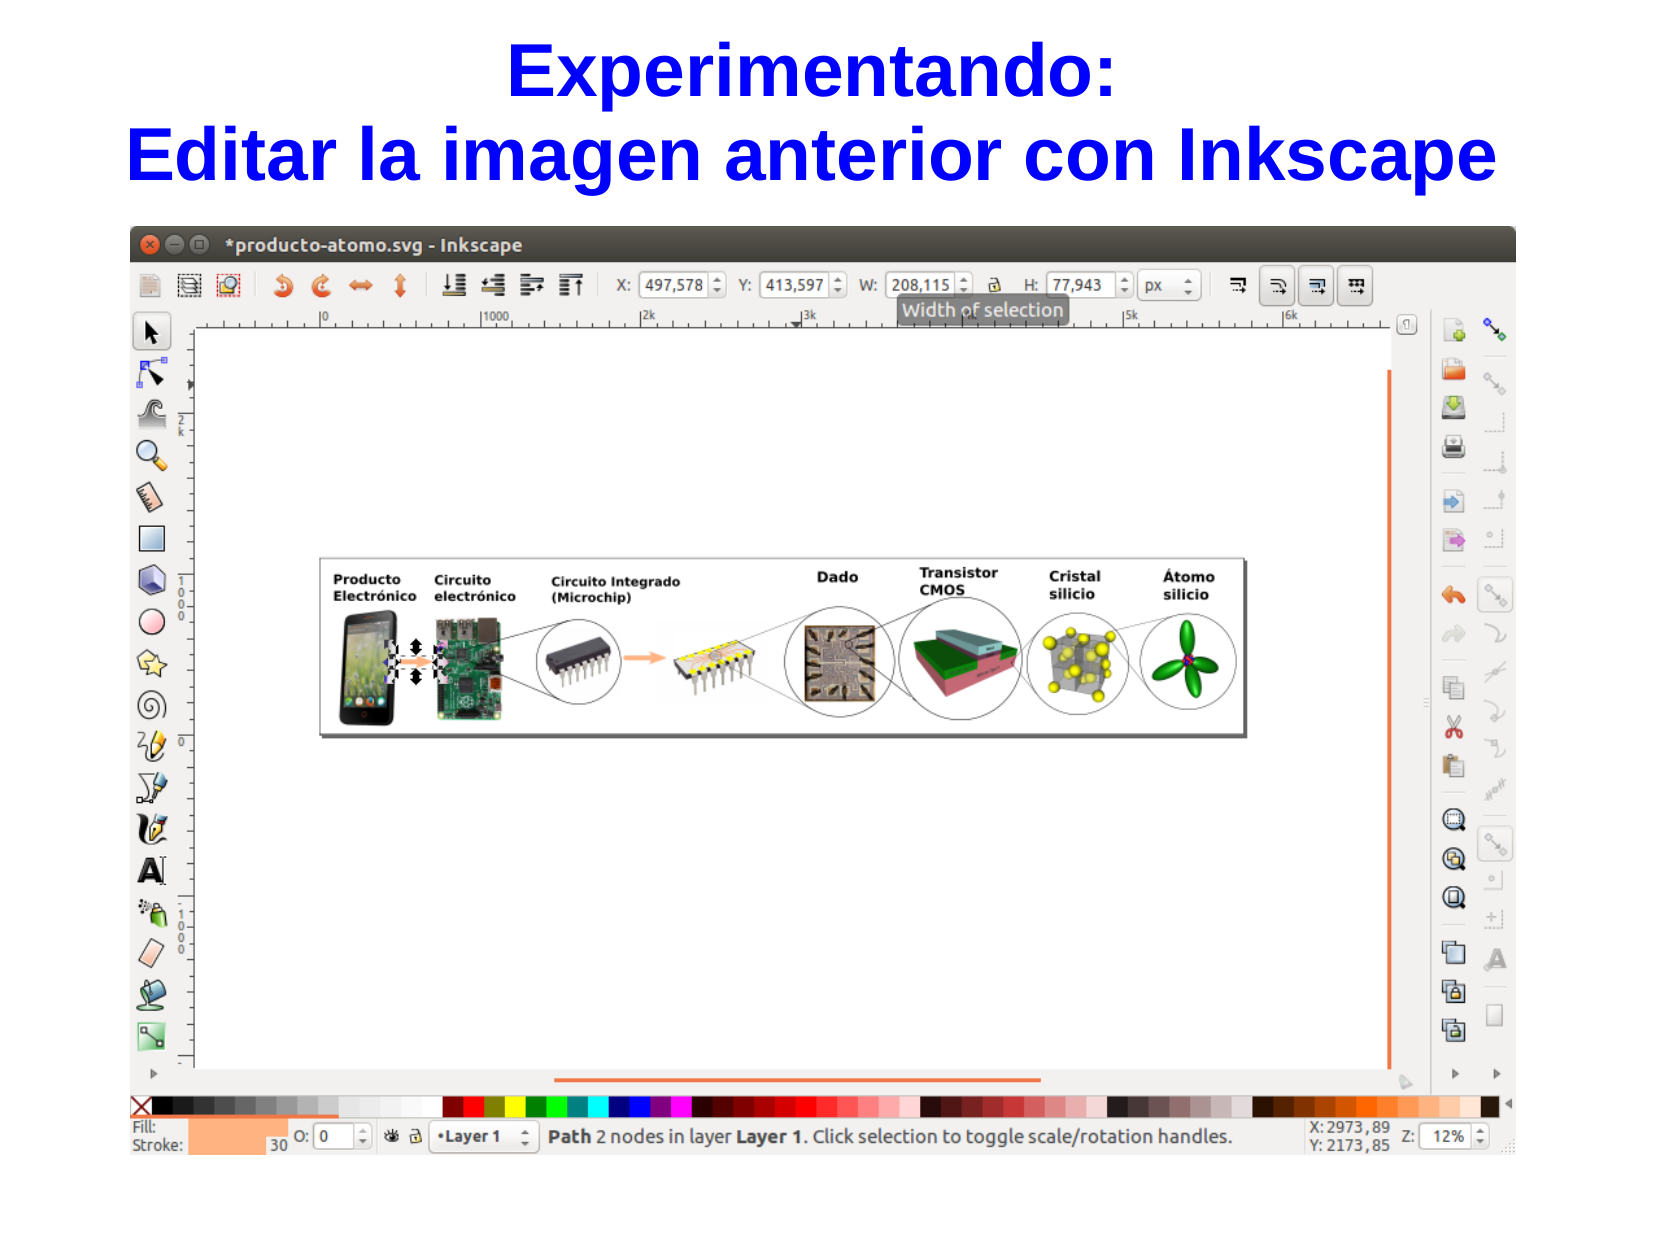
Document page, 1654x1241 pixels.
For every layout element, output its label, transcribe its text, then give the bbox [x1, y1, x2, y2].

text_box Experimentando: Editar la imagen anterior con Inkscape [64, 28, 1561, 197]
picture [130, 226, 1516, 1156]
